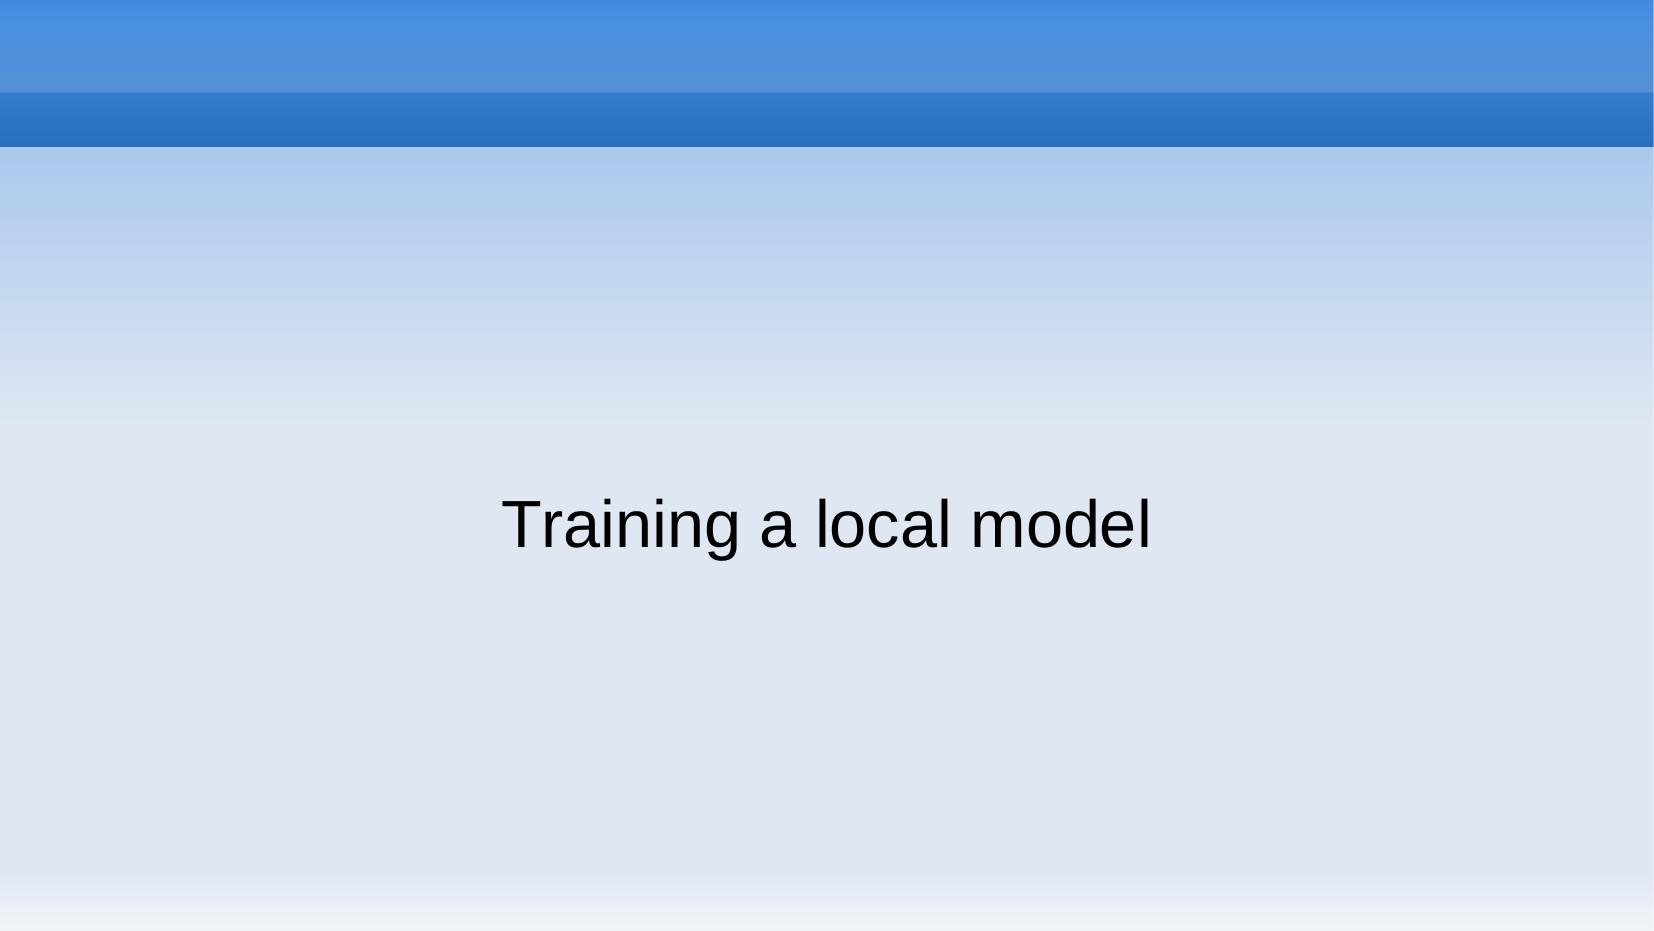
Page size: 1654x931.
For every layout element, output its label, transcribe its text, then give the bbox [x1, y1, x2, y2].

subtitle Training a local model [82, 217, 1571, 832]
picture [0, 0, 1654, 931]
